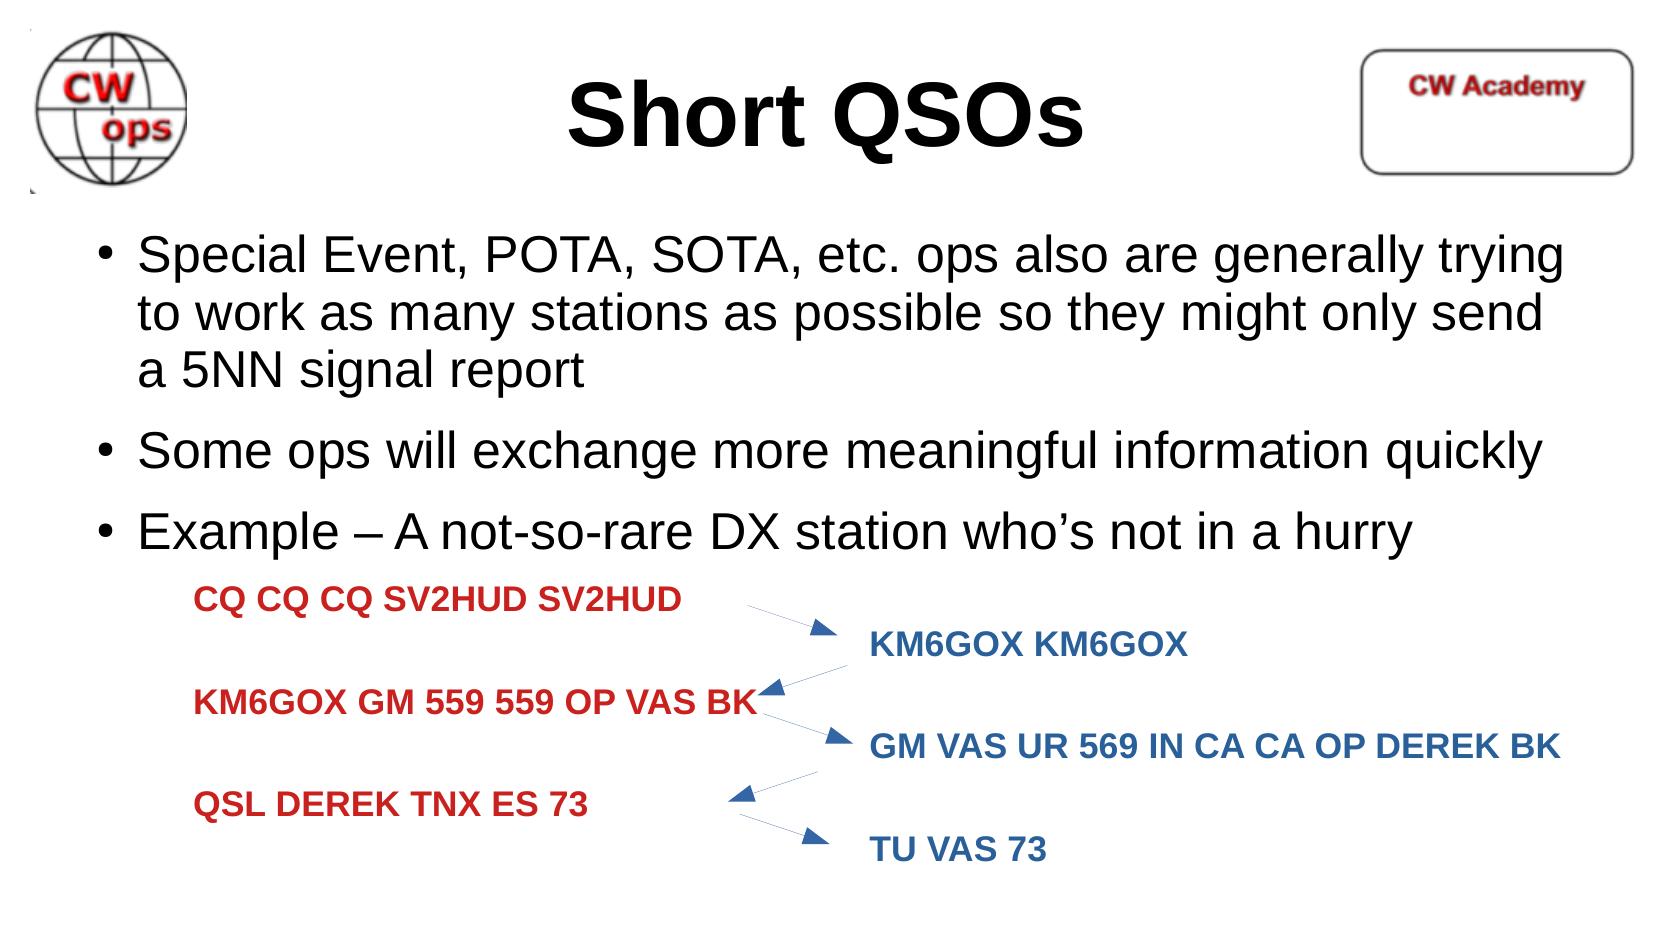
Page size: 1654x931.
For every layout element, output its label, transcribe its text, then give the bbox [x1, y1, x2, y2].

title Short QSOs [82, 37, 1571, 193]
picture [30, 29, 187, 194]
list Special Event, POTA, SOTA, etc. ops also are generally trying to work as many stations as possible so they might only send a 5NN signal report Some ops will exchange more meaningful information quickly Example – A not-so-rare DX station who’s not in a hurry CQ CQ CQ SV2HUD SV2HUD KM6GOX KM6GOX KM6GOX GM 559 559 OP VAS BK GM VAS UR 569 IN CA CA OP DEREK BK QSL DEREK TNX ES 73 TU VAS 73 [82, 225, 1571, 915]
picture [1571, 37, 1640, 186]
